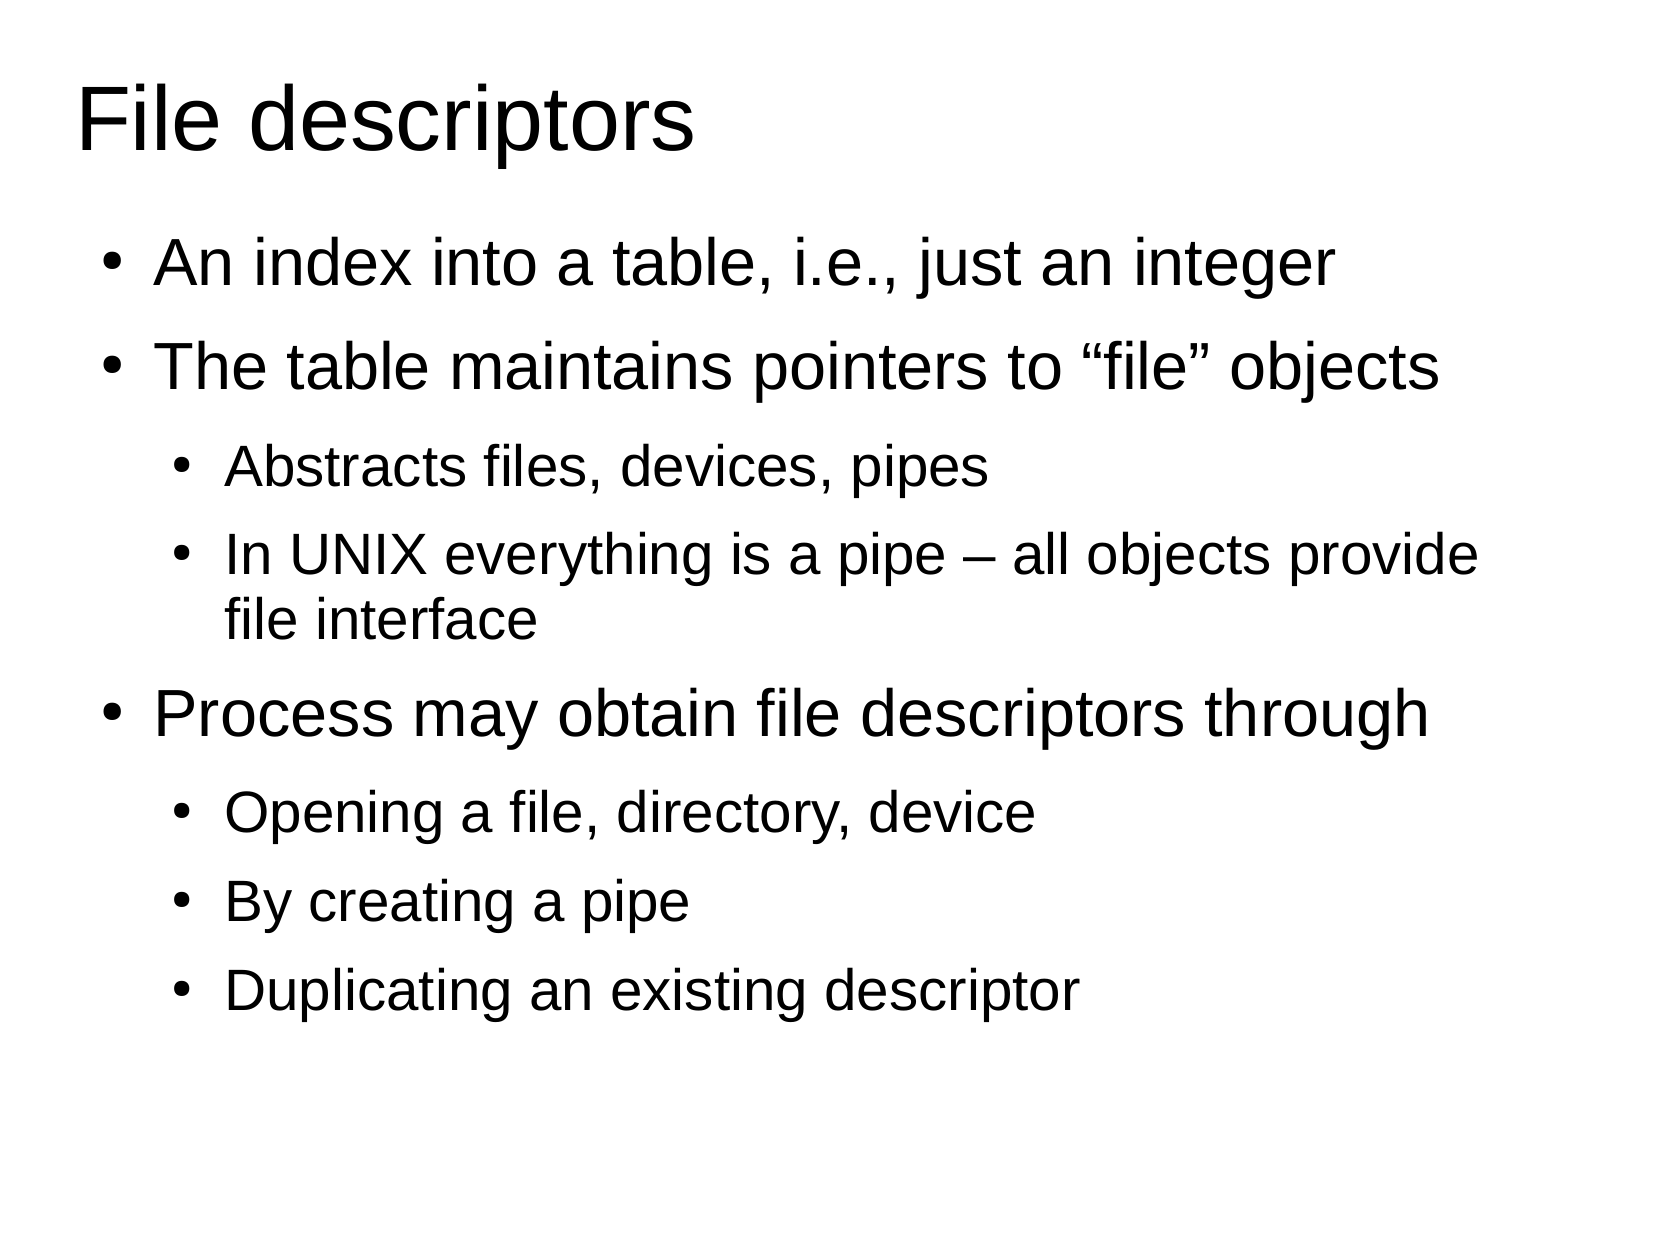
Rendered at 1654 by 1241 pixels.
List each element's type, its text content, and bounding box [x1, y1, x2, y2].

list An index into a table, i.e., just an integer The table maintains pointers to “file” objects Abstracts files, devices, pipes In UNIX everything is a pipe – all objects provide file interface Process may obtain file descriptors through Opening a file, directory, device By creating a pipe Duplicating an existing descriptor [82, 225, 1571, 1163]
title File descriptors [75, 49, 1538, 188]
